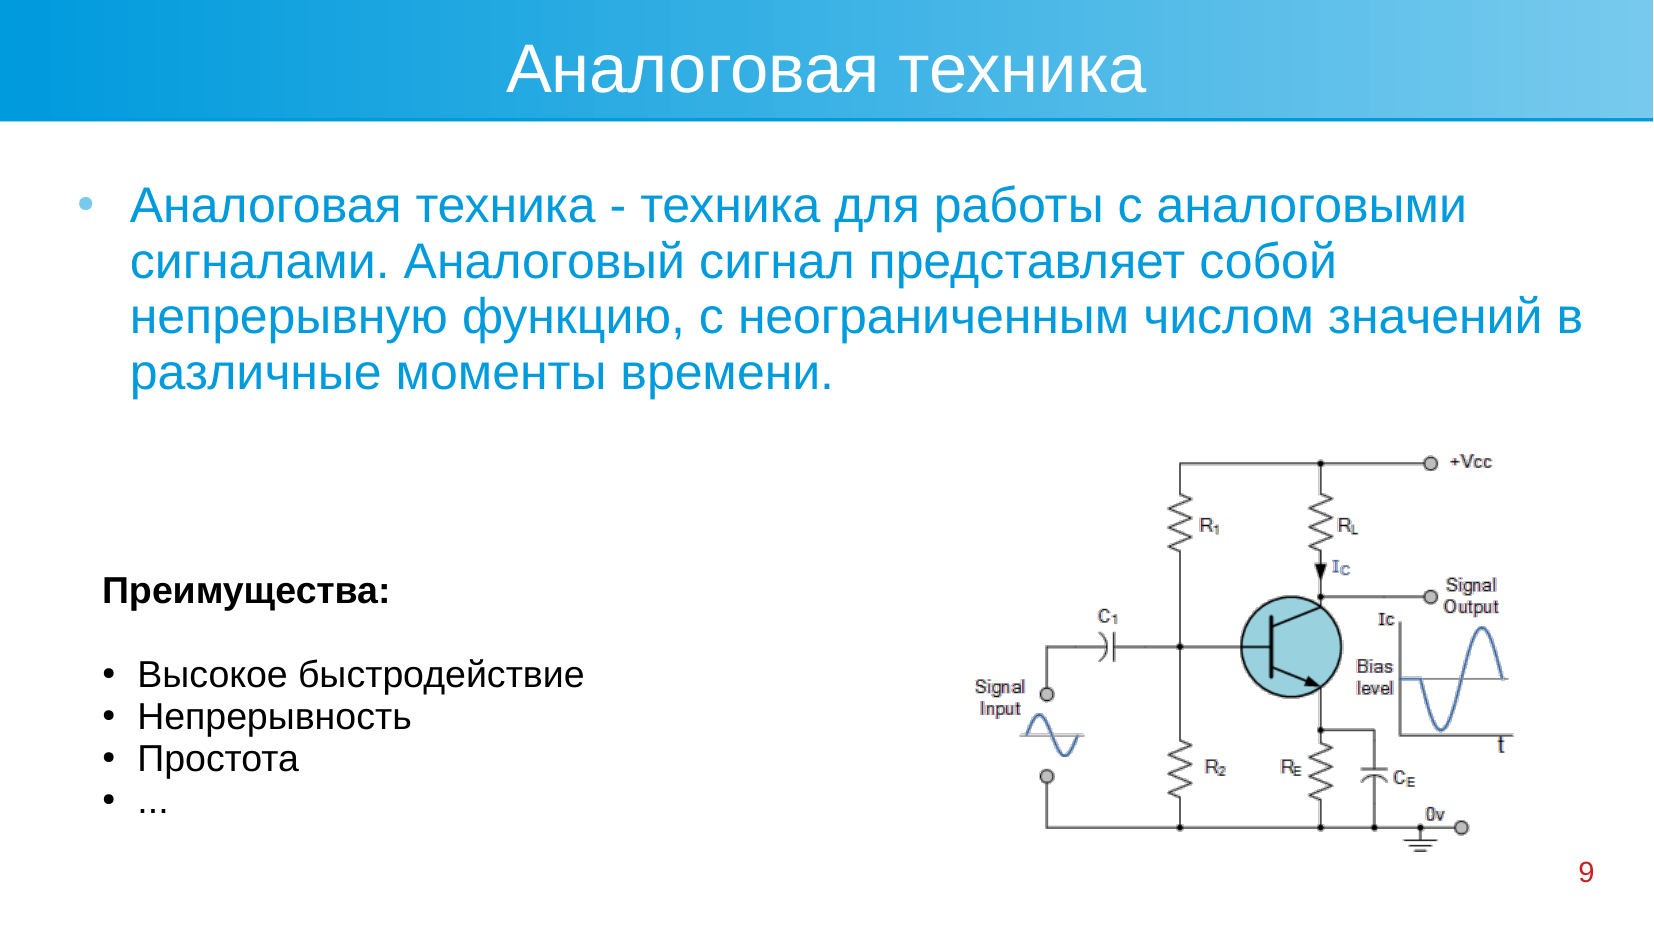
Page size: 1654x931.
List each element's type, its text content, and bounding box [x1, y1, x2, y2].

title Аналоговая техника [59, 29, 1595, 108]
list Аналоговая техника - техника для работы с аналоговыми сигналами. Аналоговый сигнал представляет собой непрерывную функцию, с неограниченным числом значений в различные моменты времени. [59, 177, 1595, 451]
text_box Преимущества: Высокое быстродействие Непрерывность Простота ... [87, 562, 601, 863]
picture [975, 449, 1514, 852]
